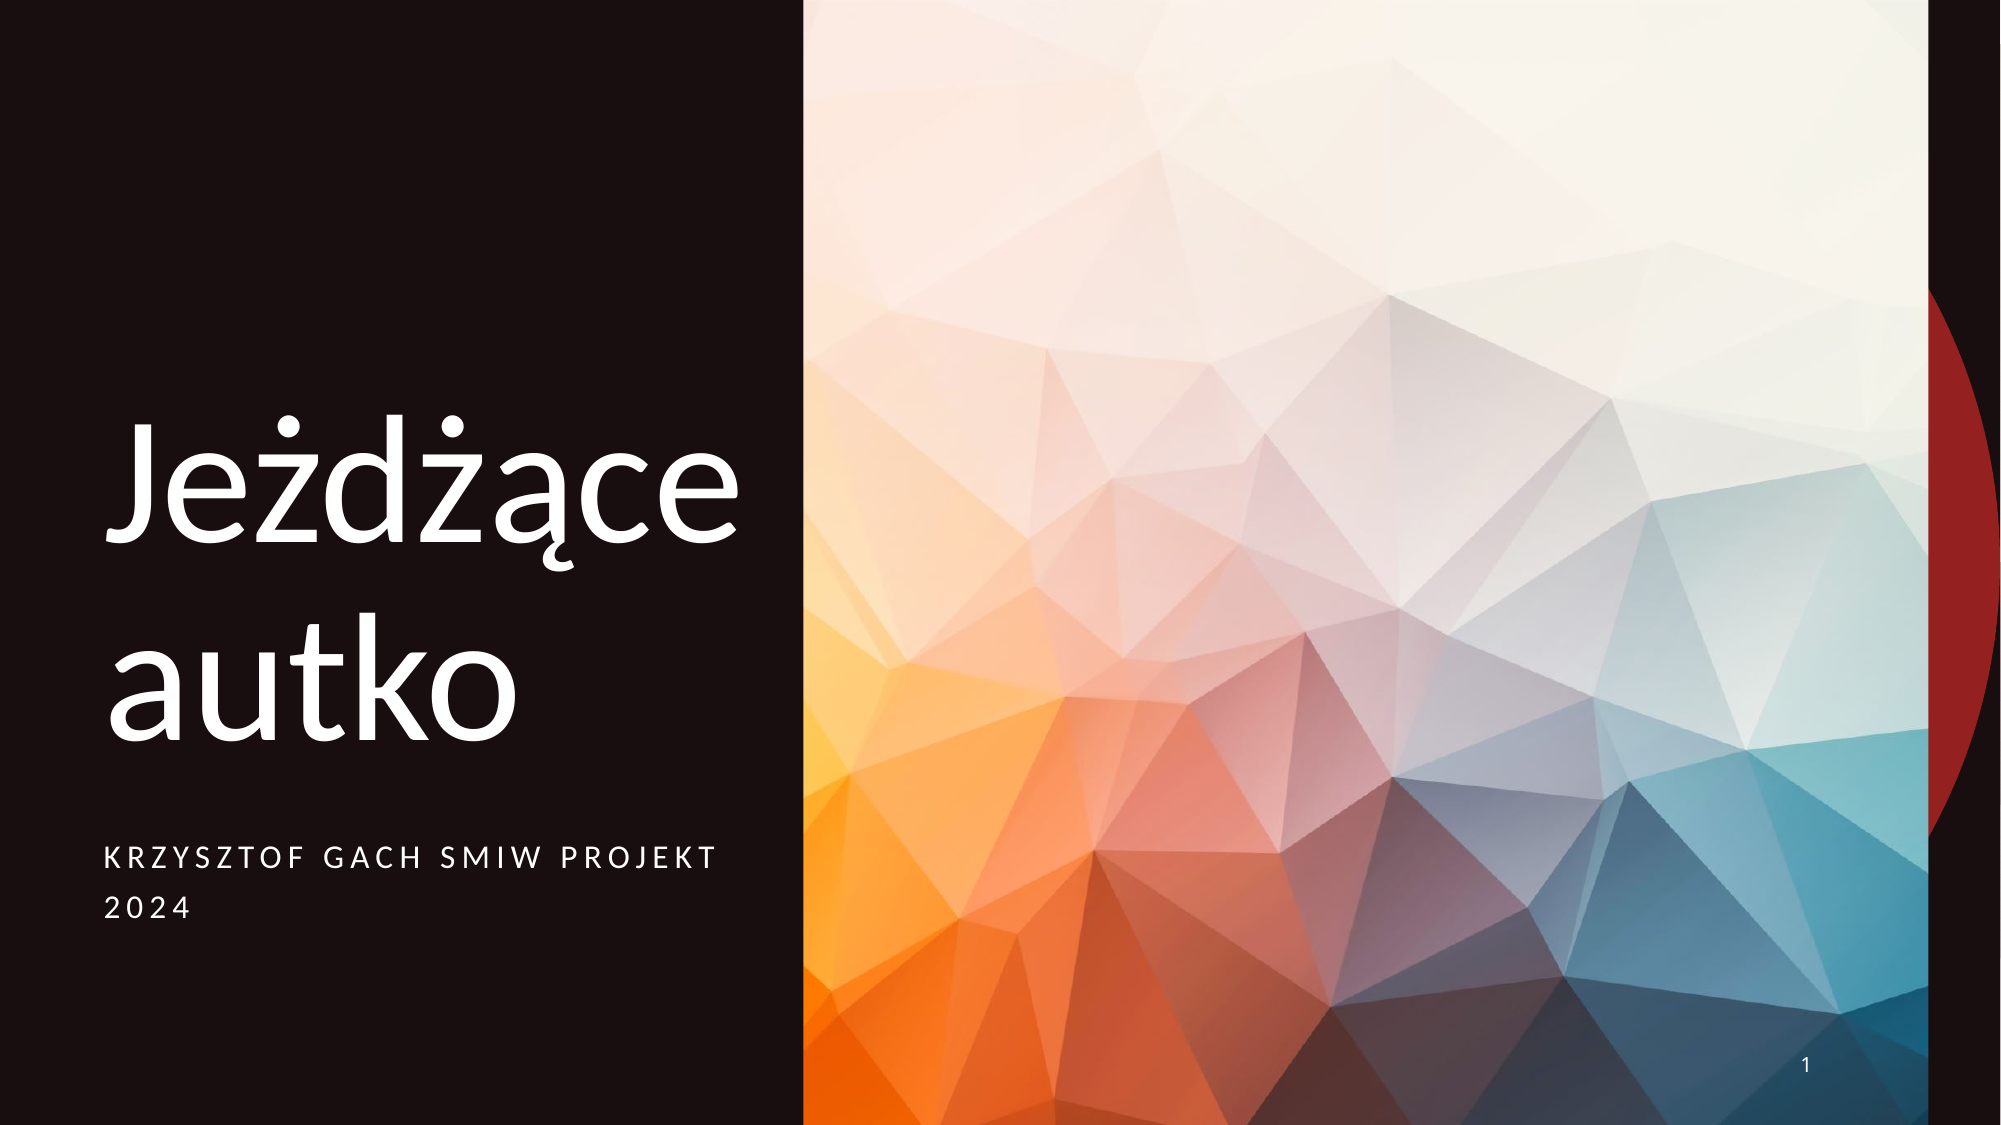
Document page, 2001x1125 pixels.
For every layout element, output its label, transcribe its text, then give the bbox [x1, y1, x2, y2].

title Jeżdżące autko [88, 88, 803, 788]
subtitle Krzysztof gach smiw projekt 2024 [88, 818, 803, 1035]
picture [803, 0, 1929, 1125]
text_box [1785, 1035, 1910, 1096]
text_box [1929, 0, 2000, 1125]
text_box [0, 0, 803, 1125]
